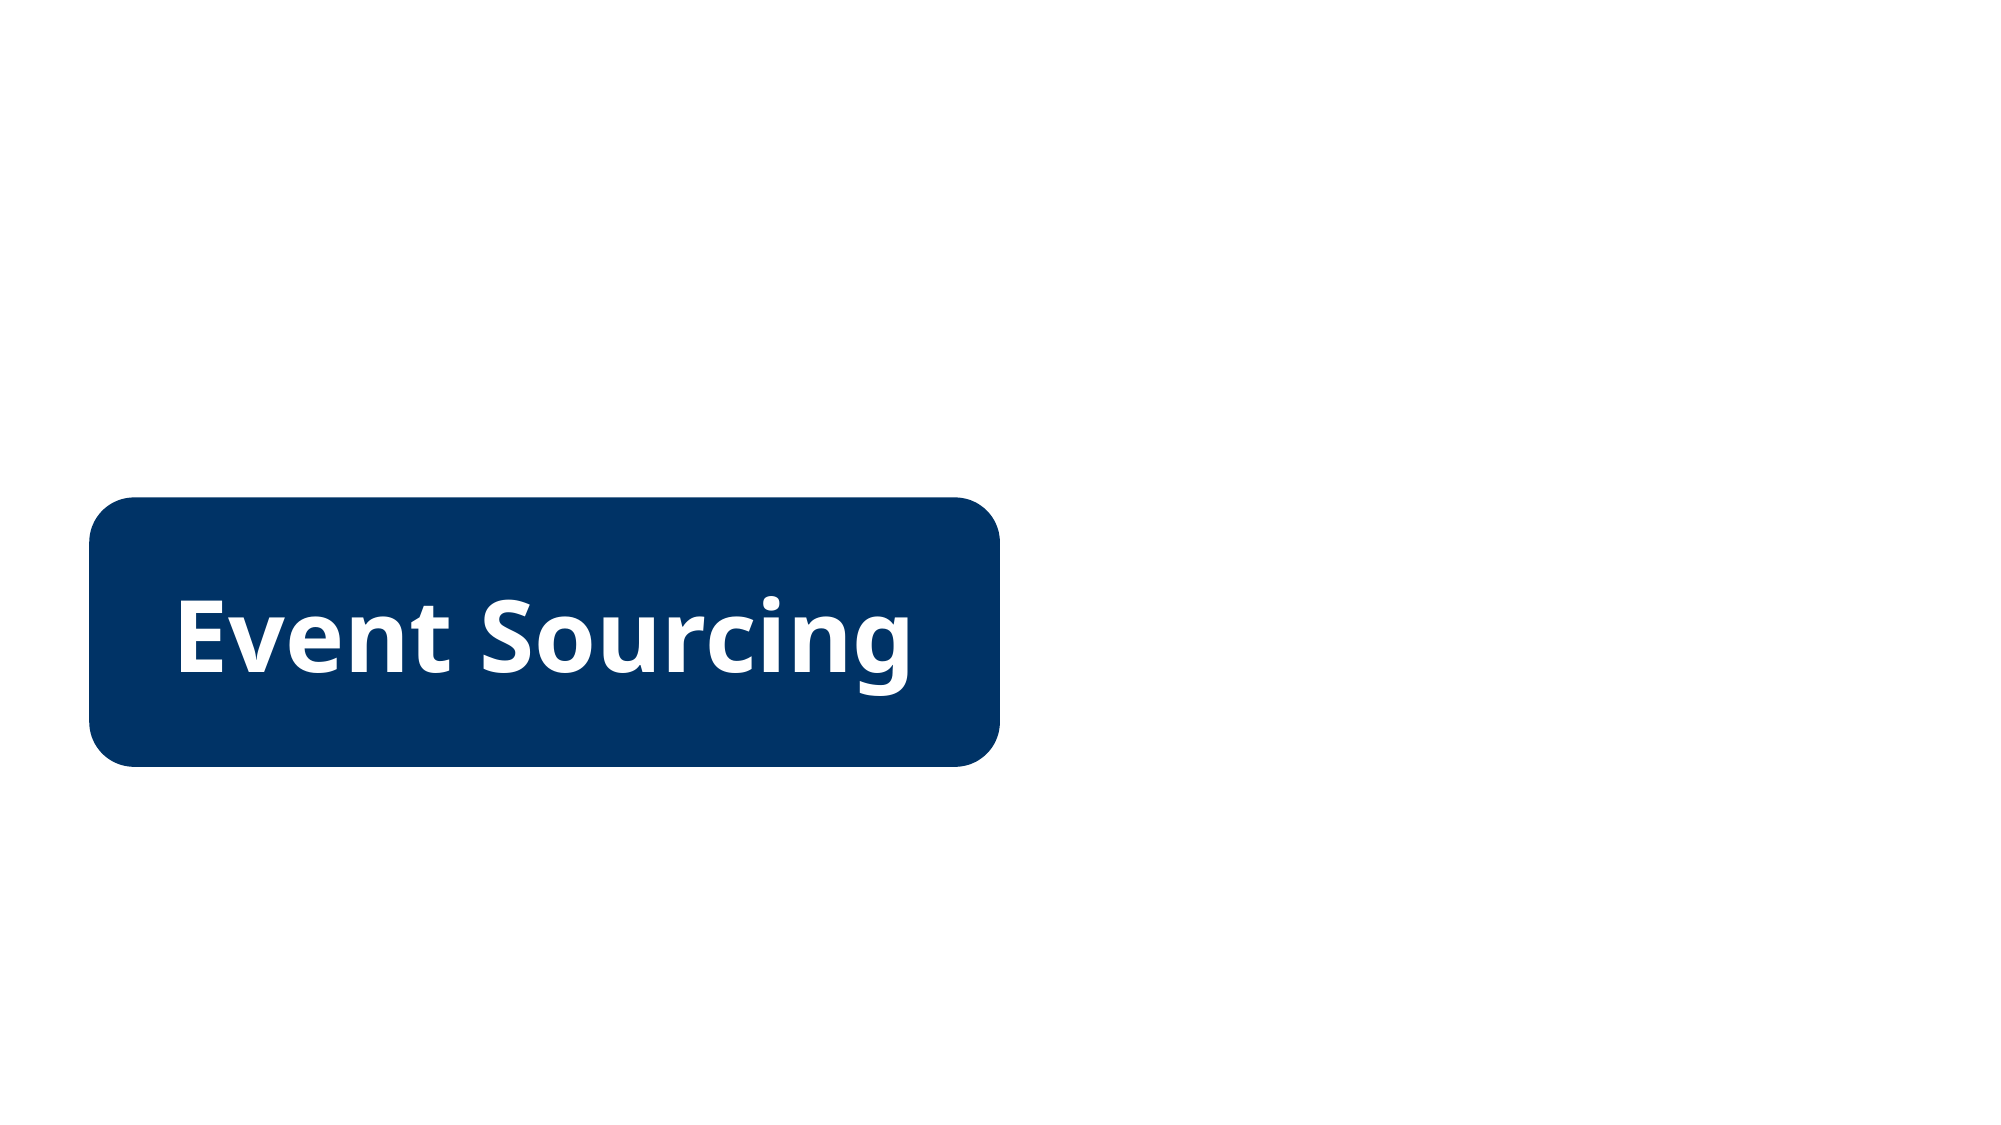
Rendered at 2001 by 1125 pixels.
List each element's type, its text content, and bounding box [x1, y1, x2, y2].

text_box Event Sourcing [89, 497, 1000, 767]
